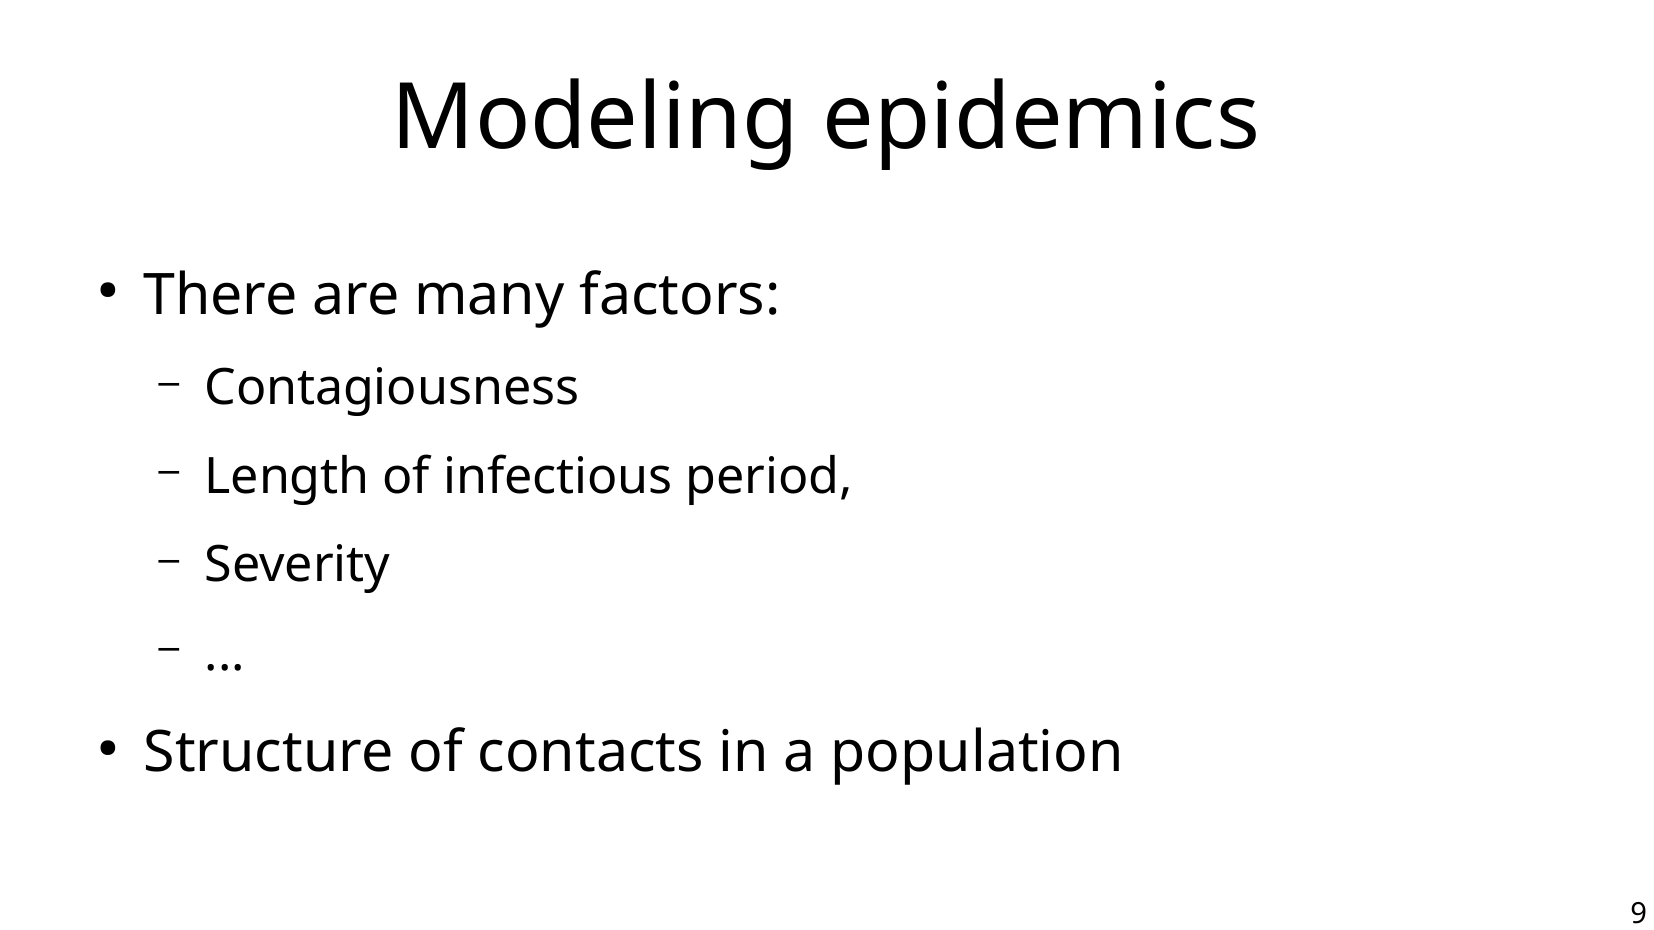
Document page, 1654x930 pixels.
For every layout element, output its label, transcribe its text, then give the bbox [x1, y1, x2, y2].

title Modeling epidemics [82, 1, 1571, 225]
list There are many factors: Contagiousness Length of infectious period, Severity ... Structure of contacts in a population [82, 252, 1571, 793]
